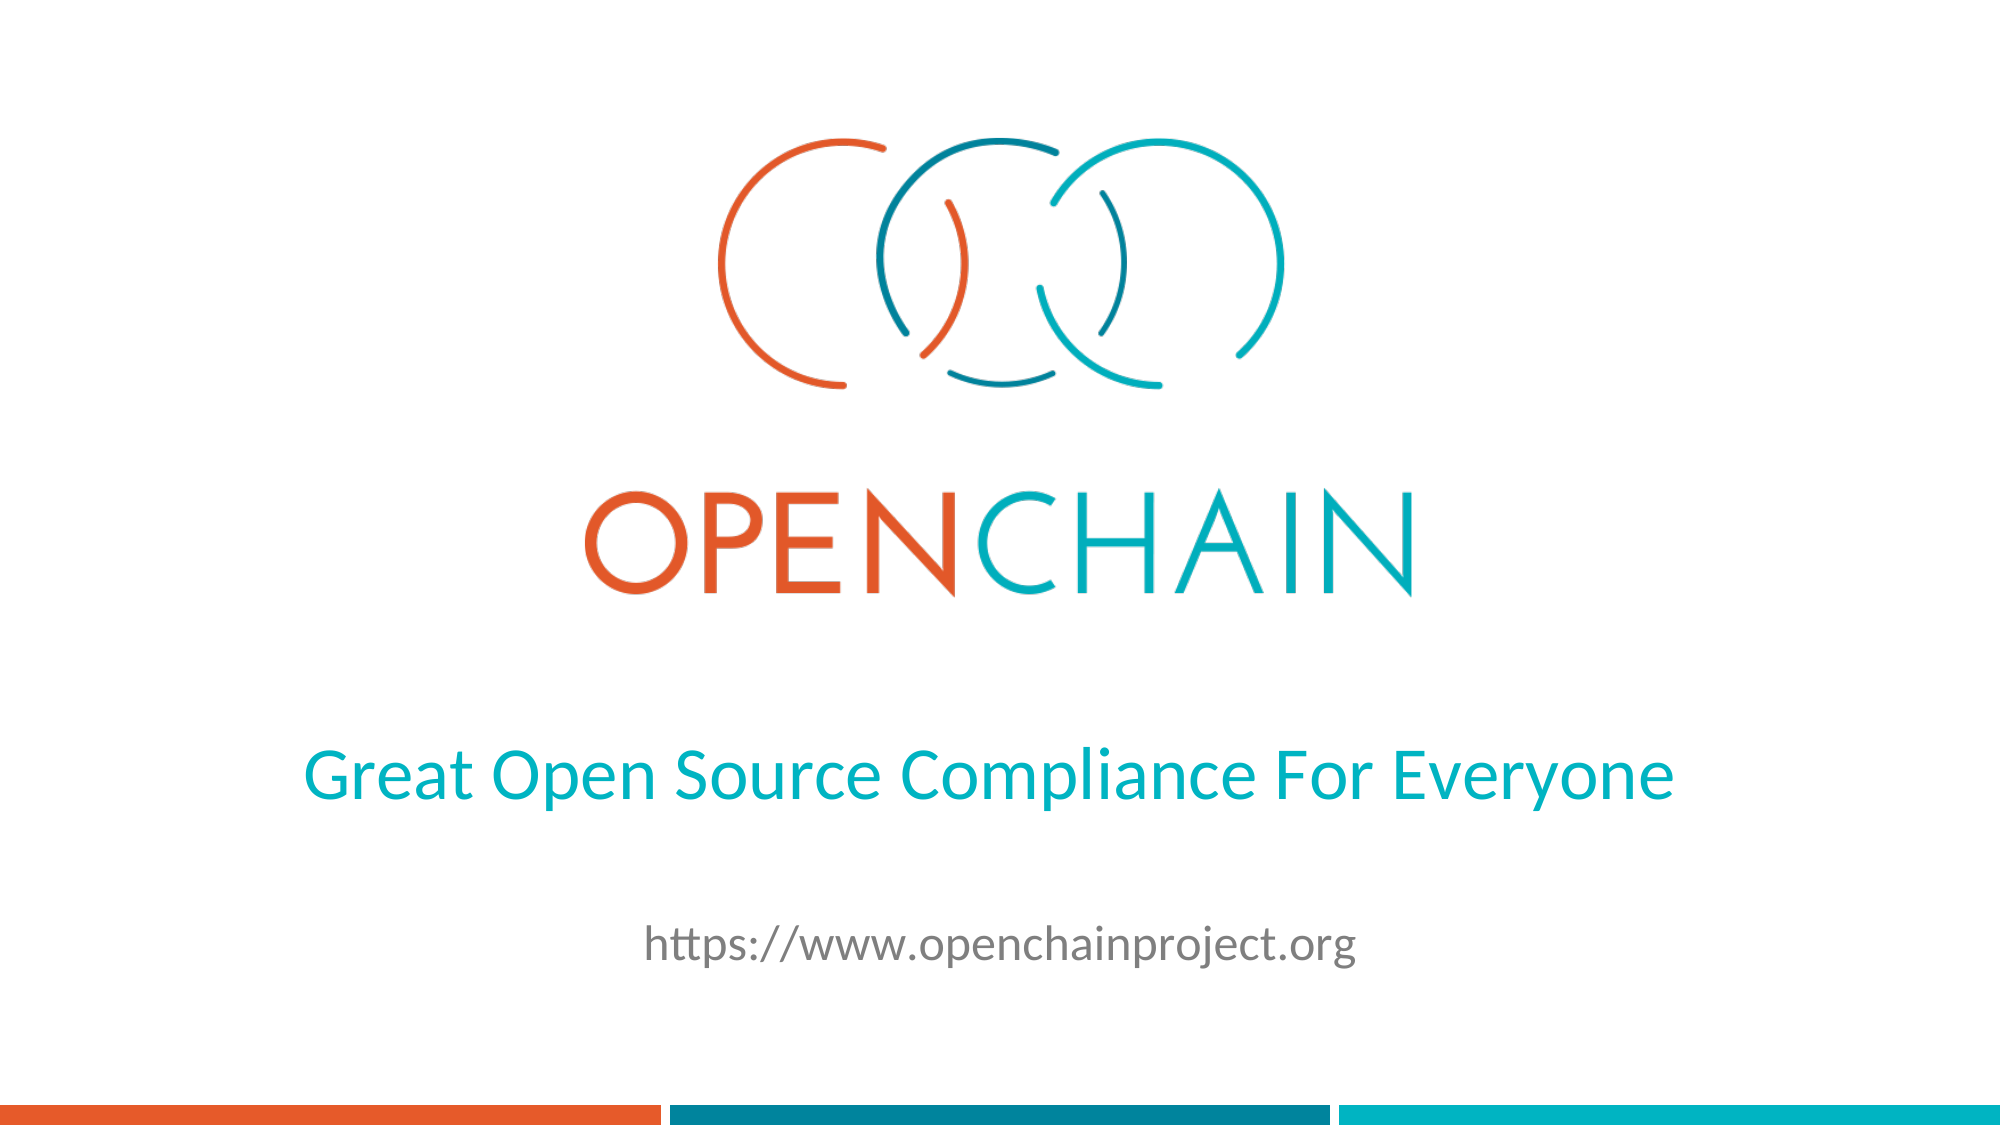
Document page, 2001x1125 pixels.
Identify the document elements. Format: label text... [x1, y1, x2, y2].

subtitle Great Open Source Compliance For Everyone [110, 727, 1870, 844]
text_box https://www.openchainproject.org [137, 902, 1863, 987]
